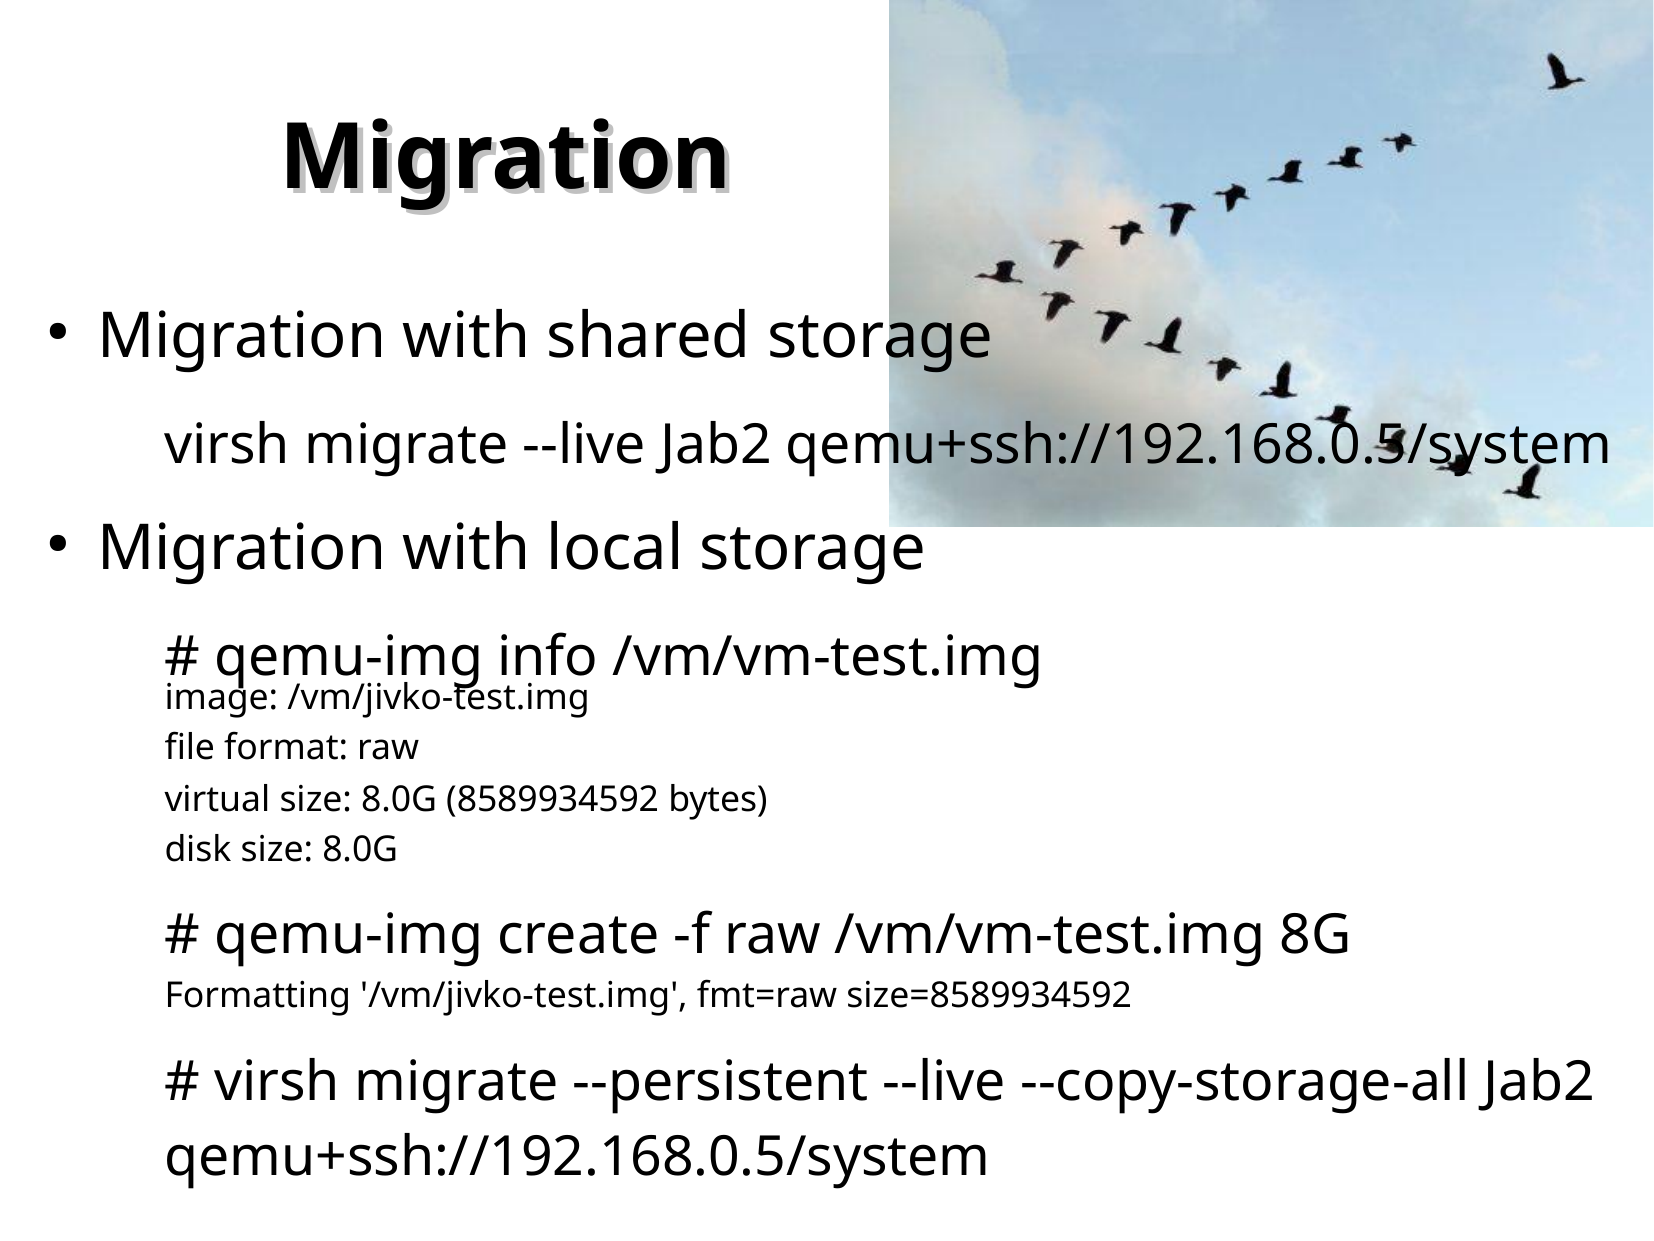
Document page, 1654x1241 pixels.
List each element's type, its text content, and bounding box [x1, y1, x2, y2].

picture [889, 0, 1654, 527]
list Migration with shared storage virsh migrate --live Jab2 qemu+ssh://192.168.0.5/system Migration with local storage # qemu-img info /vm/vm-test.img image: /vm/jivko-test.img file format: raw virtual size: 8.0G (8589934592 bytes) disk size: 8.0G # qemu-img create -f raw /vm/vm-test.img 8G Formatting '/vm/jivko-test.img', fmt=raw size=8589934592 # virsh migrate --persistent --live --copy-storage-all Jab2 qemu+ssh://192.168.0.5/system [30, 290, 1621, 1216]
title Migration [82, 49, 931, 257]
